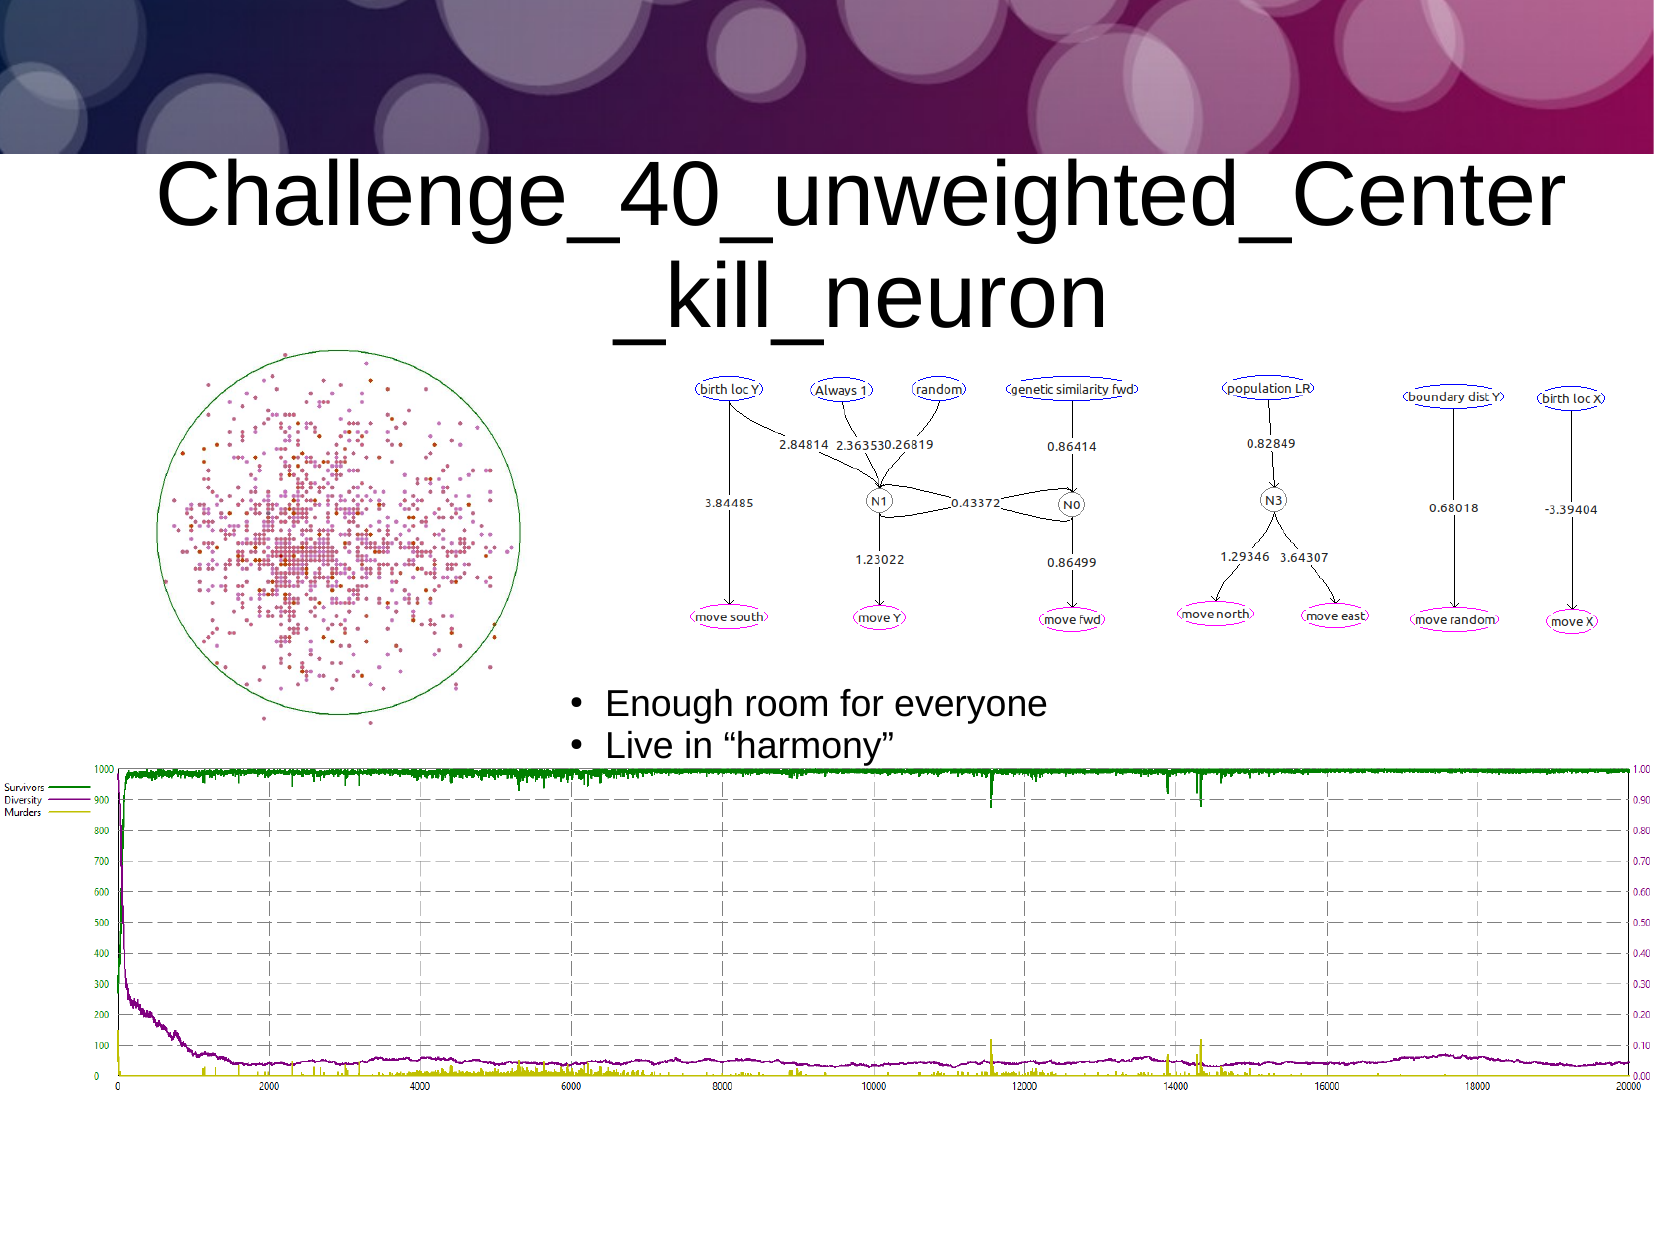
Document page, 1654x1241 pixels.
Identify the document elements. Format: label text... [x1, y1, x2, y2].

title Challenge_40_unweighted_Center_kill_neuron [82, 142, 1571, 348]
picture [676, 359, 1621, 652]
picture [0, 329, 1654, 1096]
picture [0, 0, 1654, 154]
text_box Enough room for everyone Live in “harmony” [555, 675, 1381, 871]
